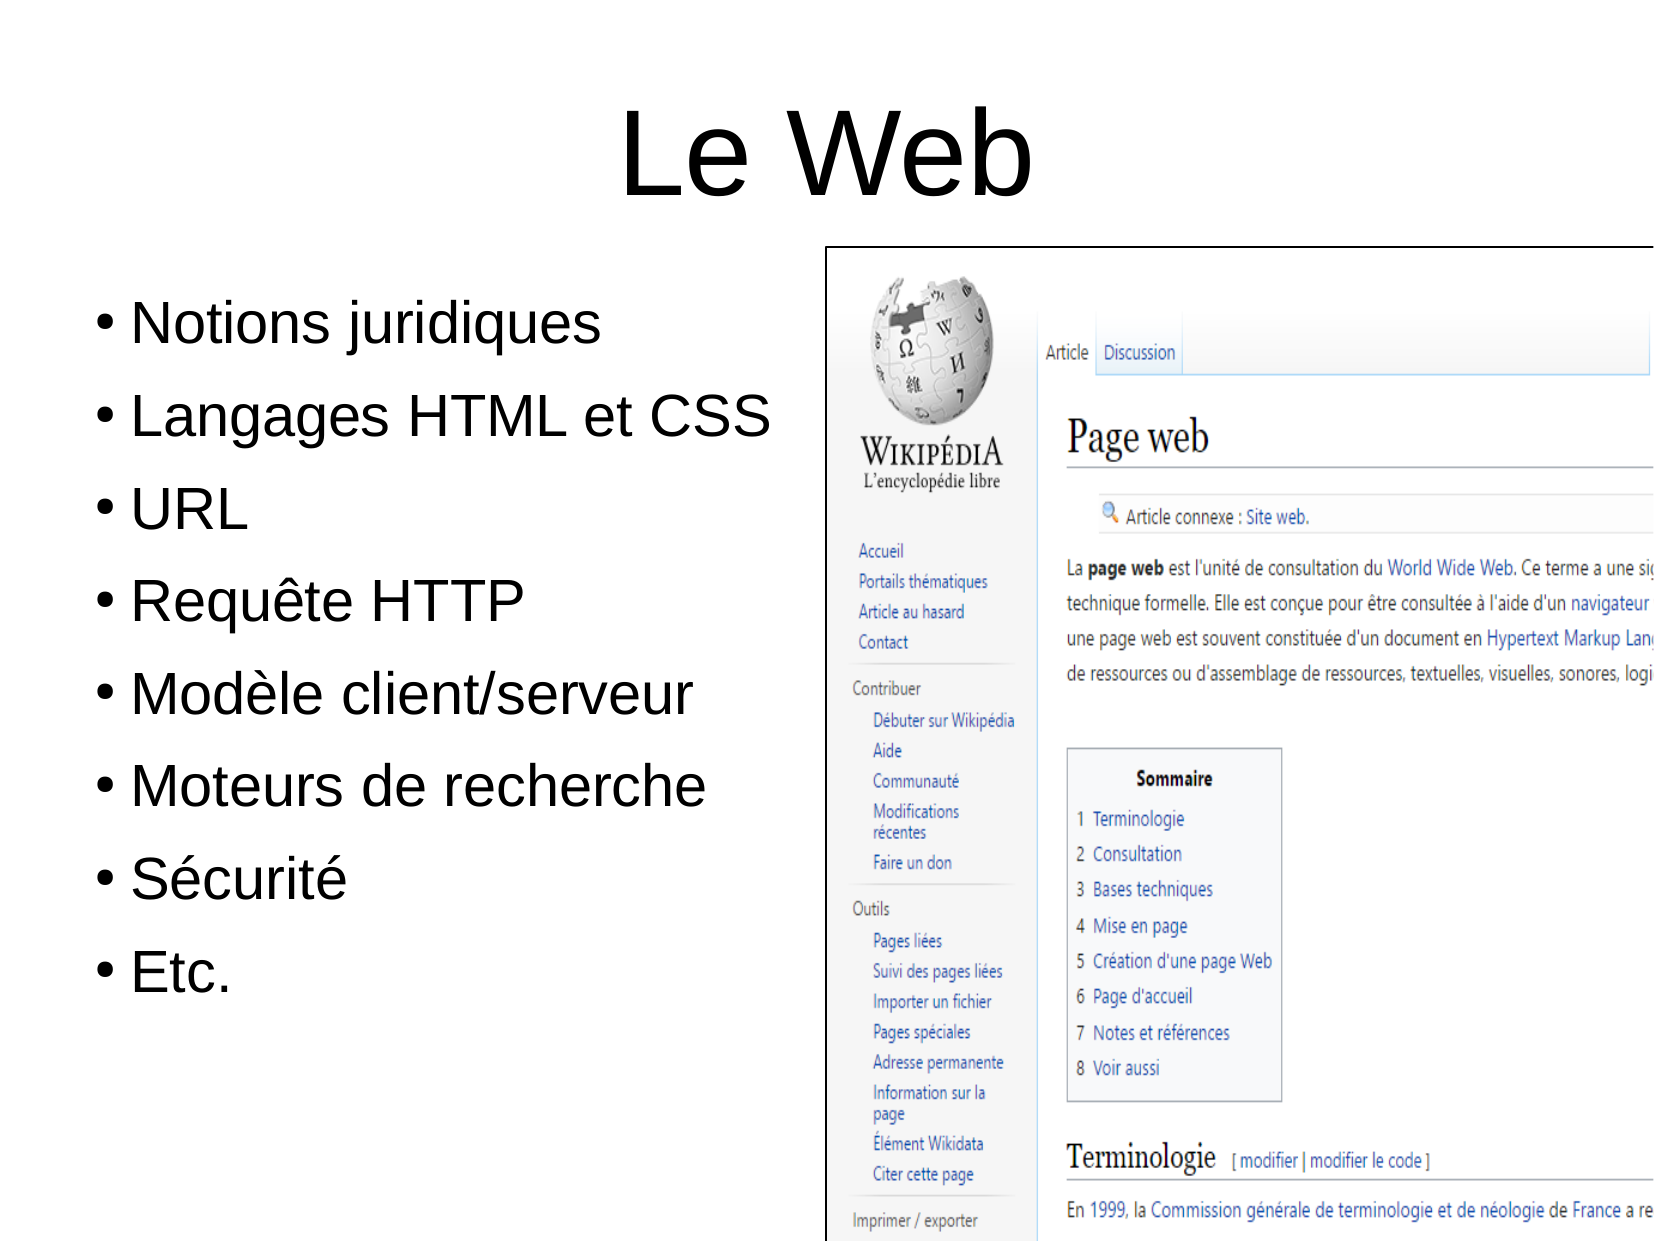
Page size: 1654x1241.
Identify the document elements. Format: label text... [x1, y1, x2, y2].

title Le Web [82, 49, 1571, 257]
picture [826, 248, 1654, 1241]
list Notions juridiques Langages HTML et CSS URL Requête HTTP Modèle client/serveur Moteurs de recherche Sécurité Etc. [82, 290, 825, 1010]
